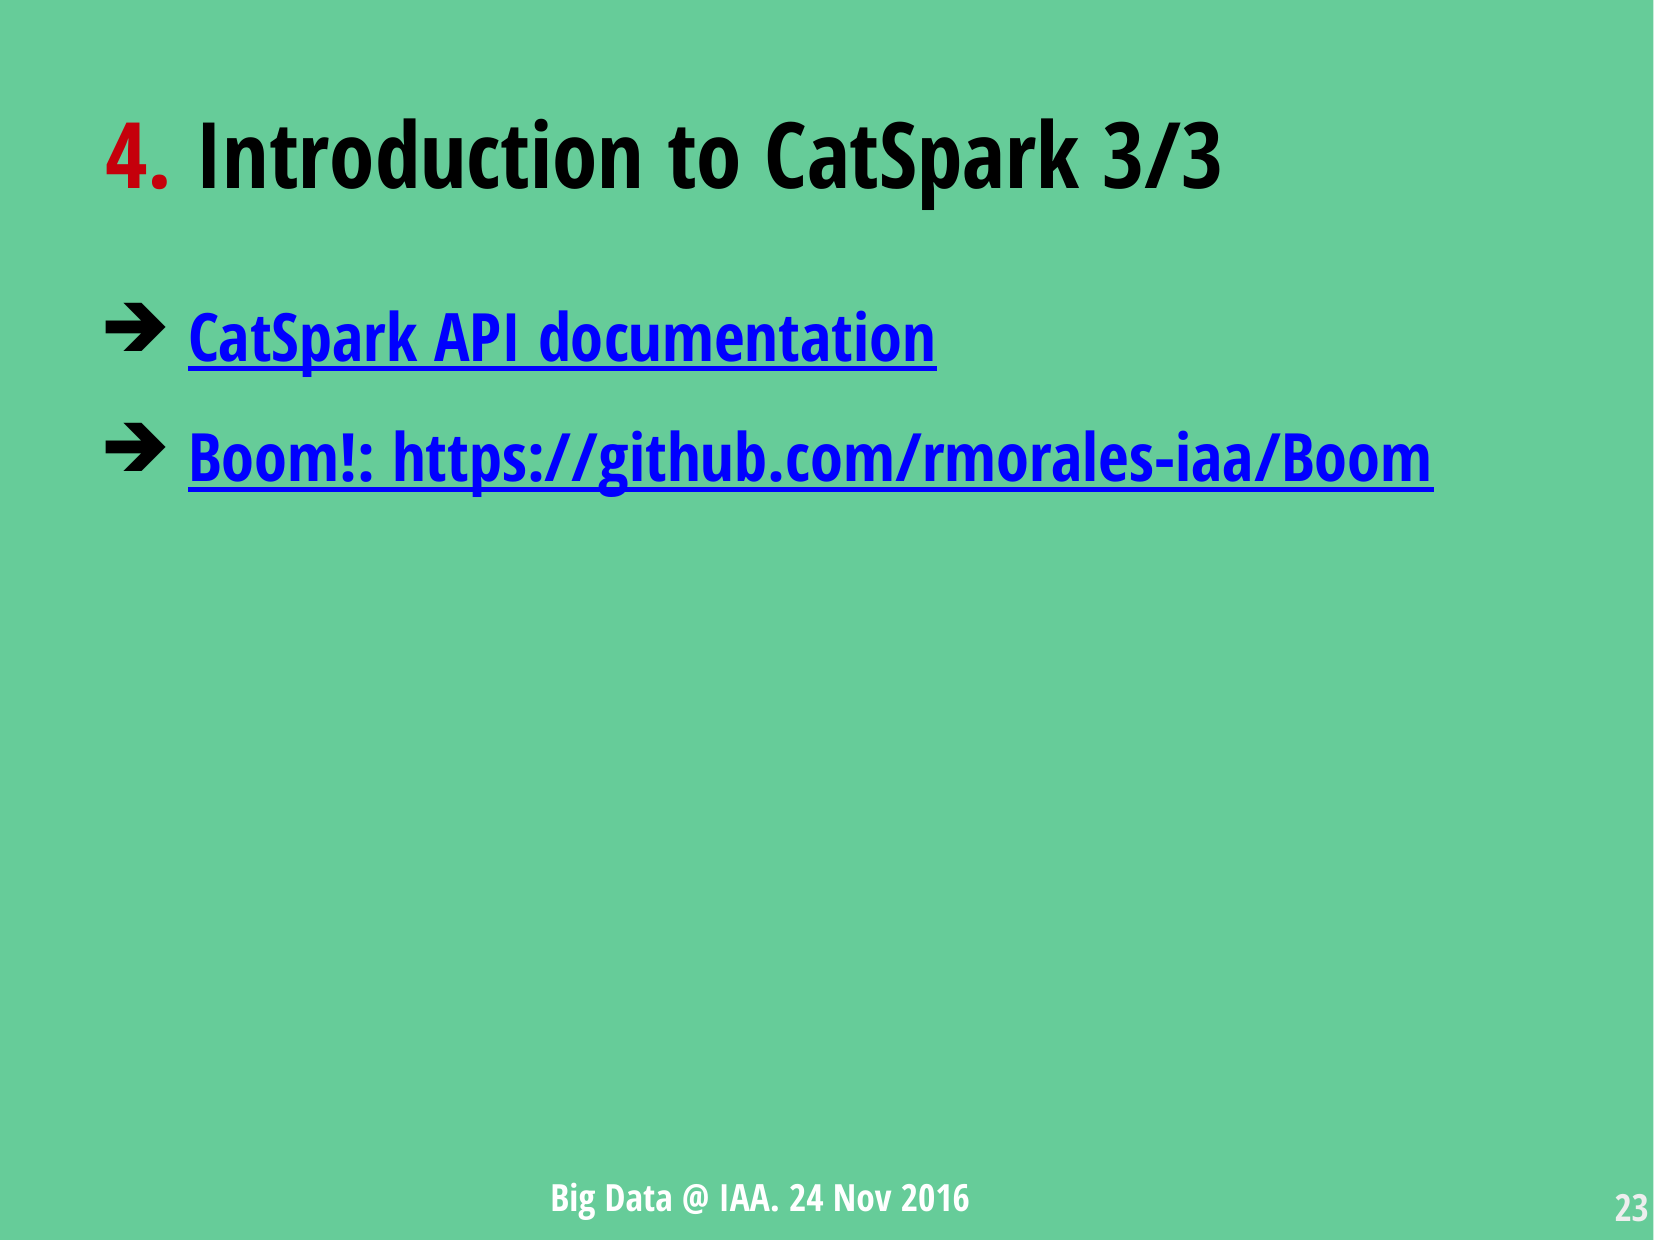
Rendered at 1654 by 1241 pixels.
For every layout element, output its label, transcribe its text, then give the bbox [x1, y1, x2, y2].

list CatSpark API documentation Boom!: https://github.com/rmorales-iaa/Boom [82, 290, 1571, 1182]
title 4. Introduction to CatSpark 3/3 [82, 49, 1571, 257]
